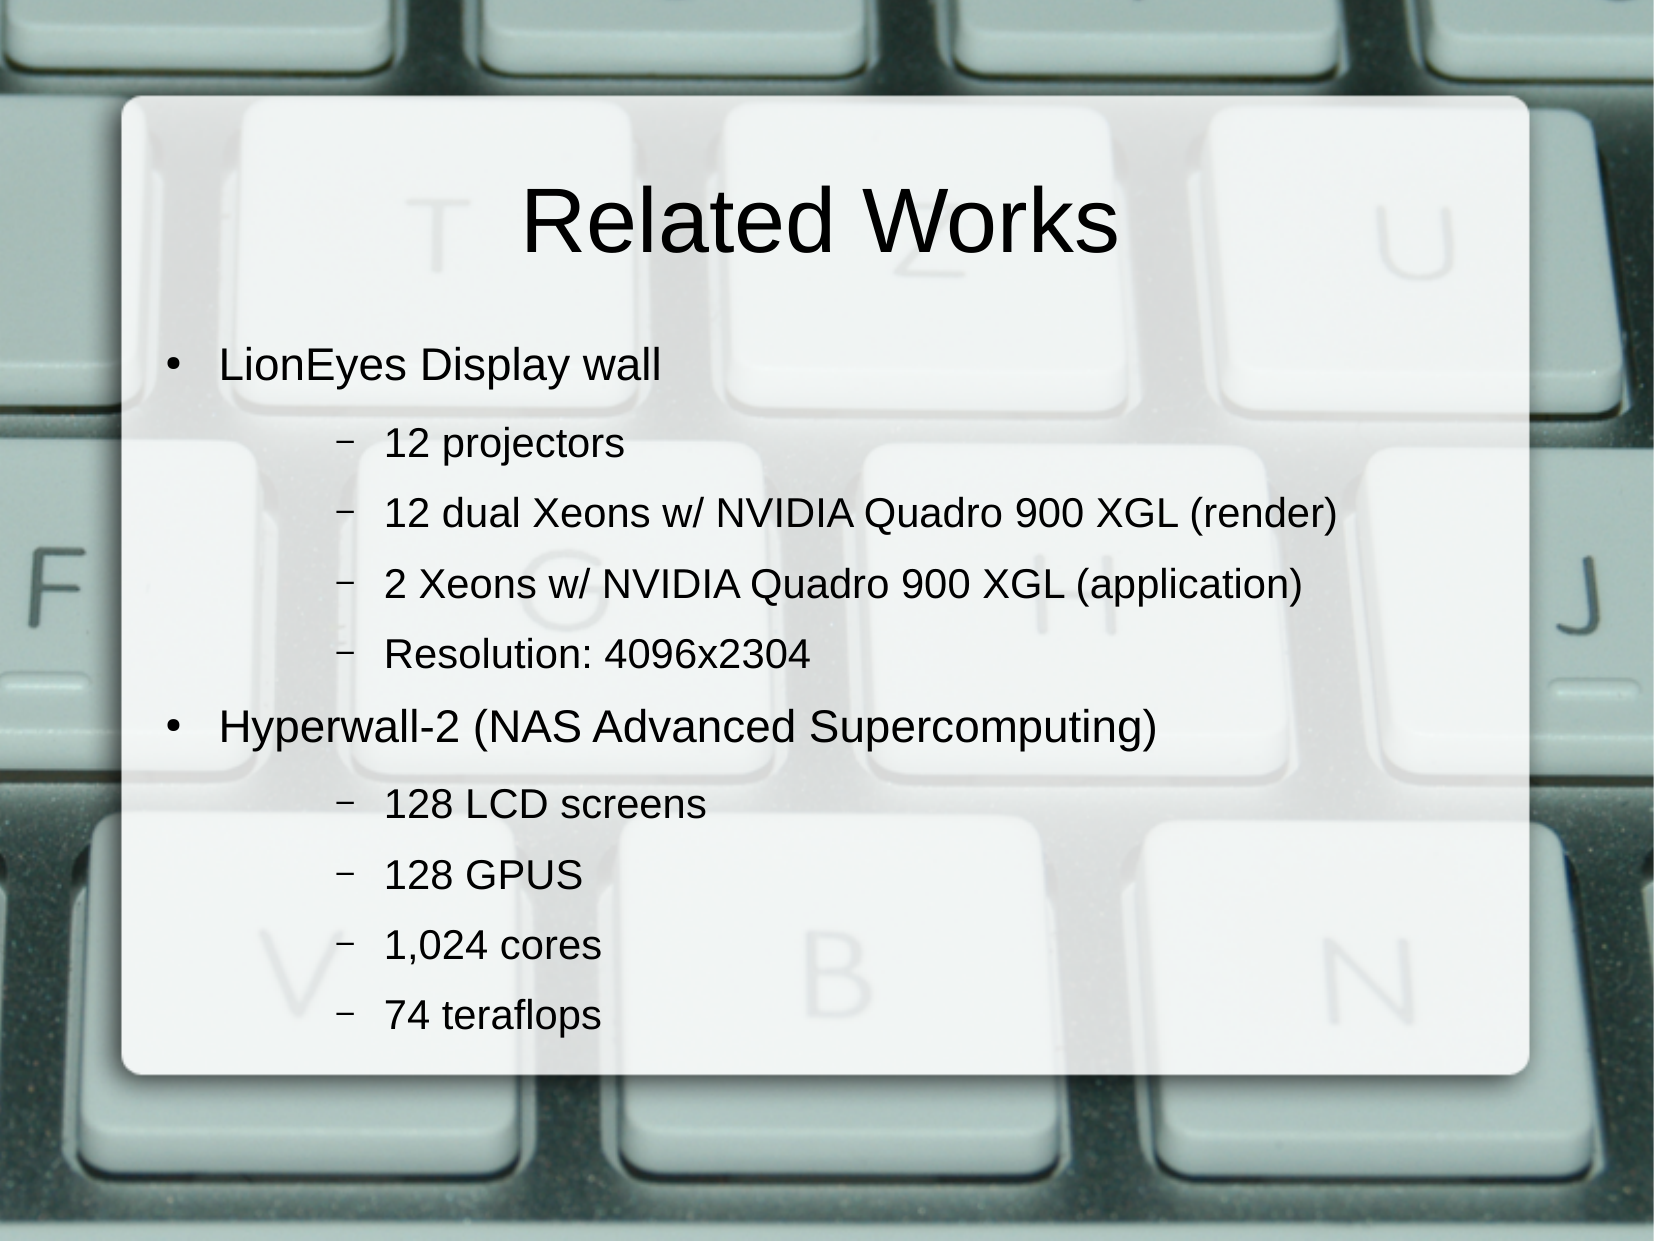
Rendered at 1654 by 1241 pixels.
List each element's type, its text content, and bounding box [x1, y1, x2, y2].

picture [0, 0, 1654, 1241]
title Related Works [135, 125, 1506, 318]
list LionEyes Display wall 12 projectors 12 dual Xeons w/ NVIDIA Quadro 900 XGL (render) 2 Xeons w/ NVIDIA Quadro 900 XGL (application) Resolution: 4096x2304 Hyperwall-2 (NAS Advanced Supercomputing) 128 LCD screens 128 GPUS 1,024 cores 74 teraflops [147, 339, 1506, 1040]
